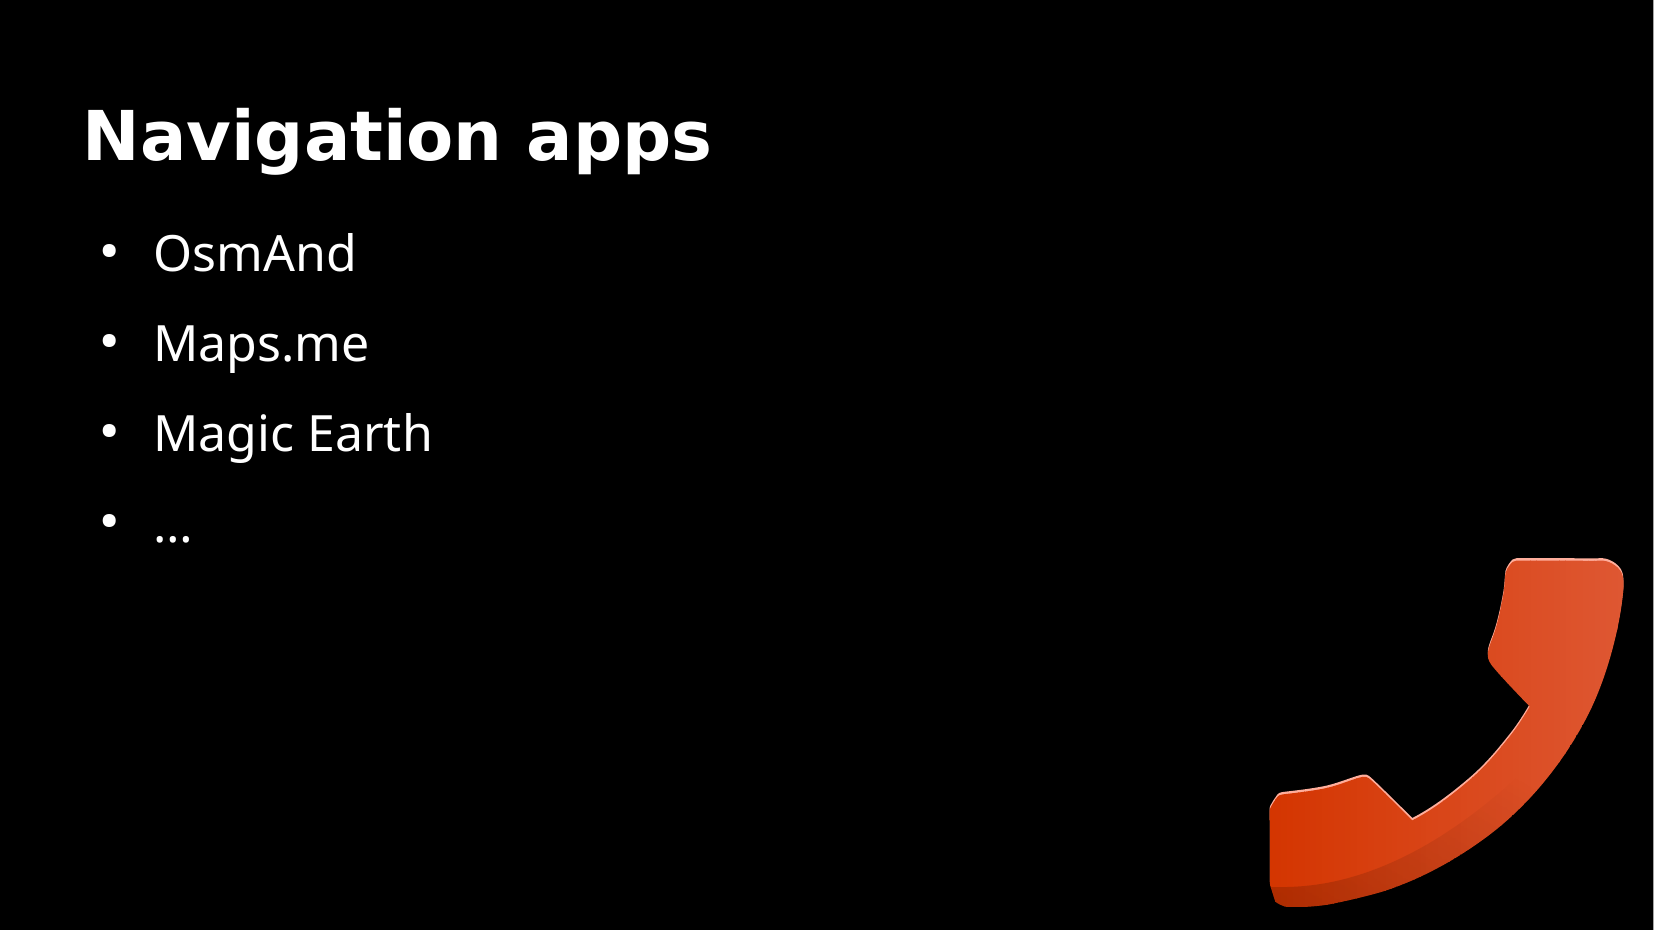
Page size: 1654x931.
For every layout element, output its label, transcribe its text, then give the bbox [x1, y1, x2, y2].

list OsmAnd Maps.me Magic Earth … [82, 217, 1571, 758]
picture [1252, 543, 1642, 926]
title Navigation apps [82, 59, 1571, 215]
